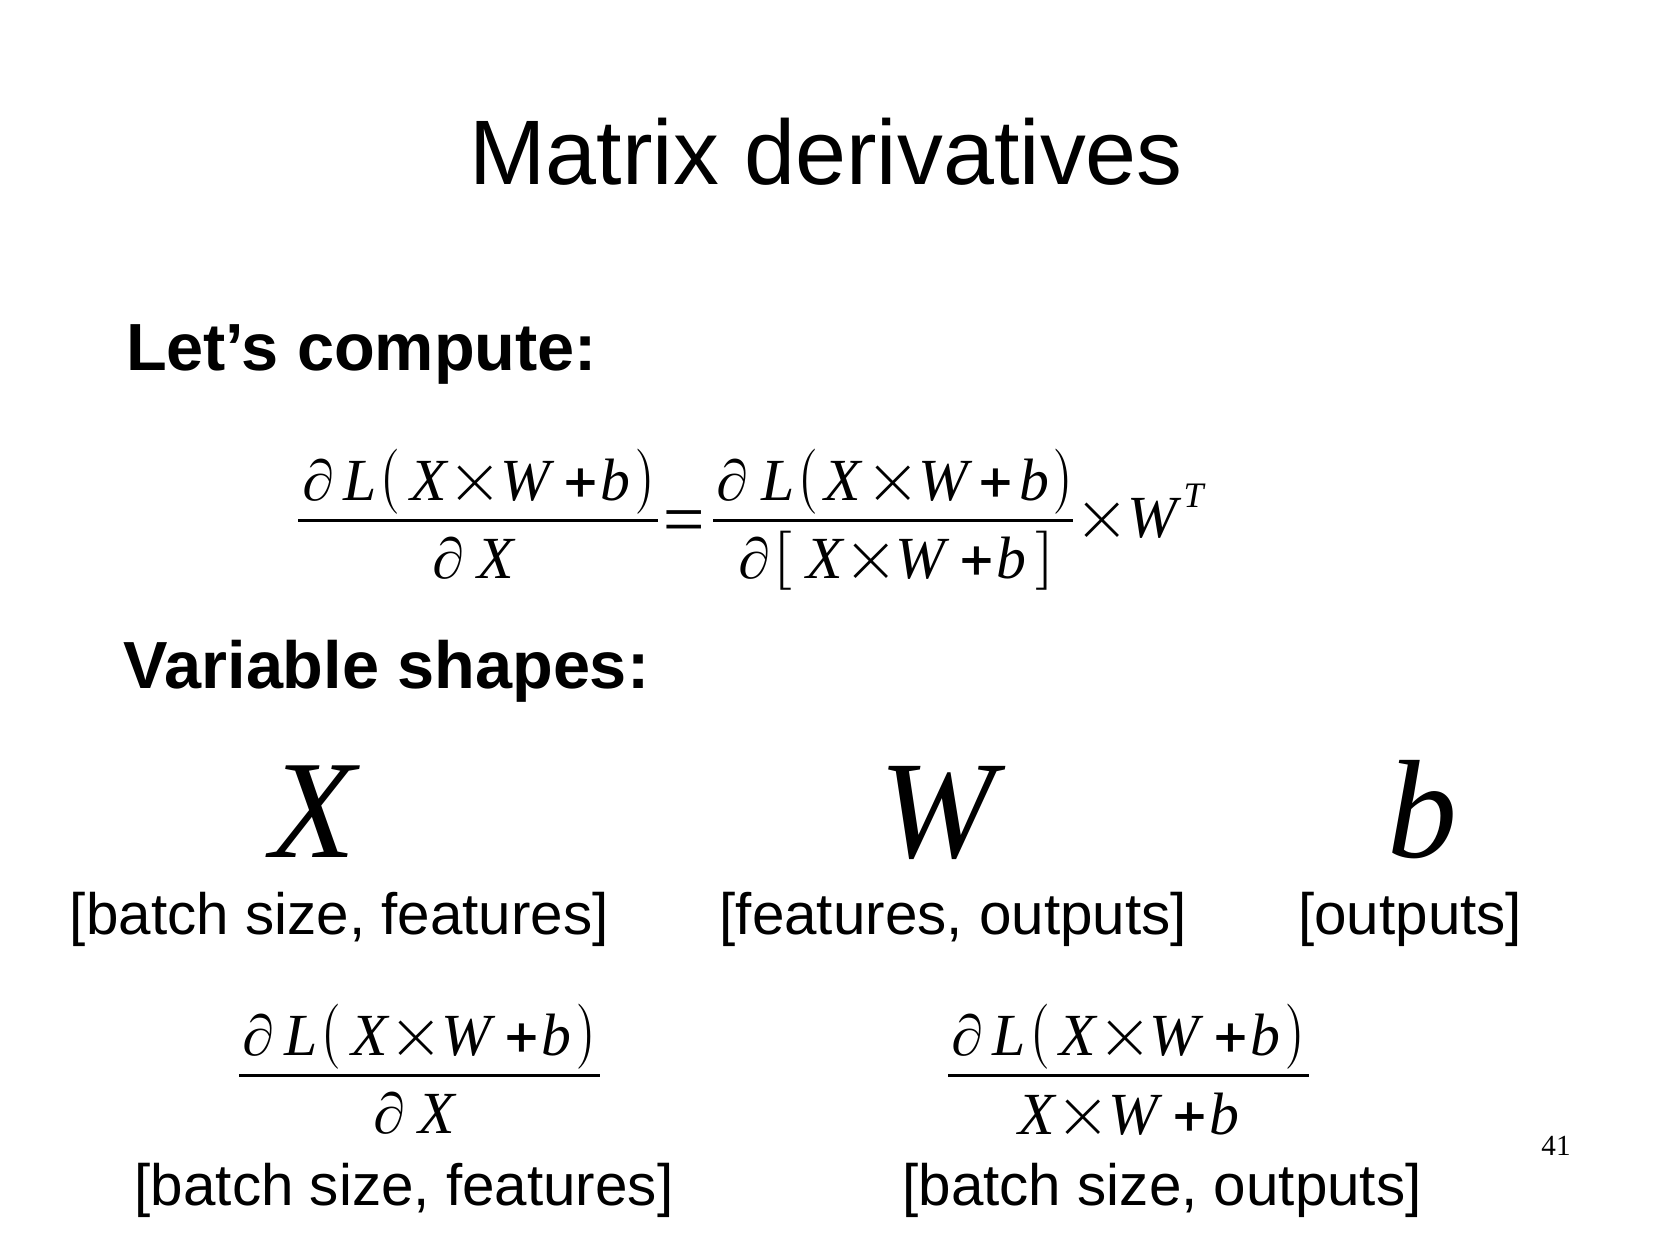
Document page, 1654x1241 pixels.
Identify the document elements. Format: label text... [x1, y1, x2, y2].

title Matrix derivatives [82, 49, 1571, 257]
chart [220, 1039, 616, 1145]
text_box [batch size, outputs] [887, 1145, 1654, 1241]
text_box [outputs] [1283, 874, 1654, 1039]
chart [1372, 733, 1476, 874]
chart [929, 1039, 1325, 1145]
text_box [features, outputs] [823, 874, 1283, 1039]
text_box Variable shapes: [109, 621, 736, 786]
chart [864, 733, 1026, 874]
chart [244, 733, 381, 874]
text_box [batch size, features] [55, 874, 823, 1039]
text_box [batch size, features] [120, 1145, 887, 1241]
text_box Let’s compute: [111, 302, 650, 393]
chart [279, 444, 1224, 593]
